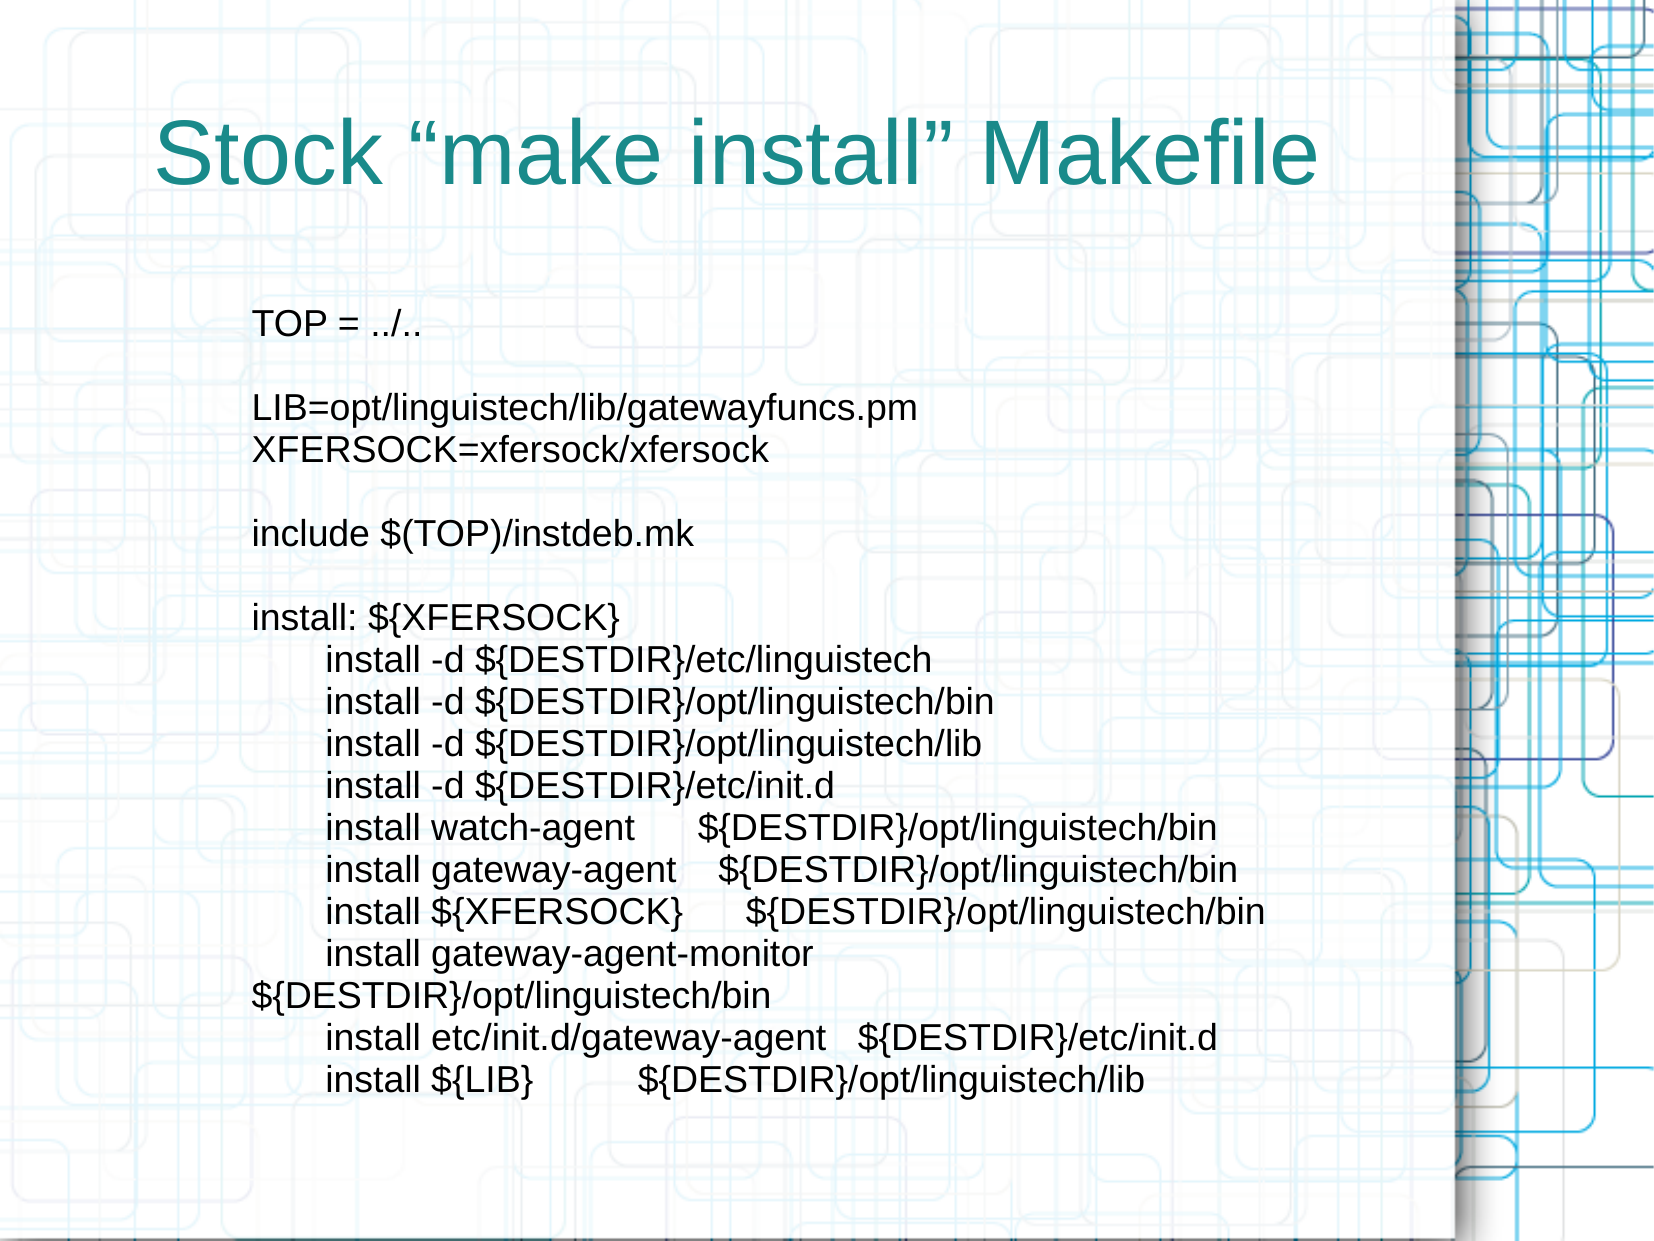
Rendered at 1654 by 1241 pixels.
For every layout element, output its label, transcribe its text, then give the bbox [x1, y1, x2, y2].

title Stock “make install” Makefile [59, 56, 1418, 250]
text_box TOP = ../.. LIB=opt/linguistech/lib/gatewayfuncs.pm XFERSOCK=xfersock/xfersock include $(TOP)/instdeb.mk install: ${XFERSOCK} install -d ${DESTDIR}/etc/linguistech install -d ${DESTDIR}/opt/linguistech/bin install -d ${DESTDIR}/opt/linguistech/lib install -d ${DESTDIR}/etc/init.d install watch-agent ${DESTDIR}/opt/linguistech/bin install gateway-agent ${DESTDIR}/opt/linguistech/bin install ${XFERSOCK} ${DESTDIR}/opt/linguistech/bin install gateway-agent-monitor ${DESTDIR}/opt/linguistech/bin install etc/init.d/gateway-agent ${DESTDIR}/etc/init.d install ${LIB} ${DESTDIR}/opt/linguistech/lib [236, 295, 1359, 1066]
picture [0, 0, 1654, 1241]
